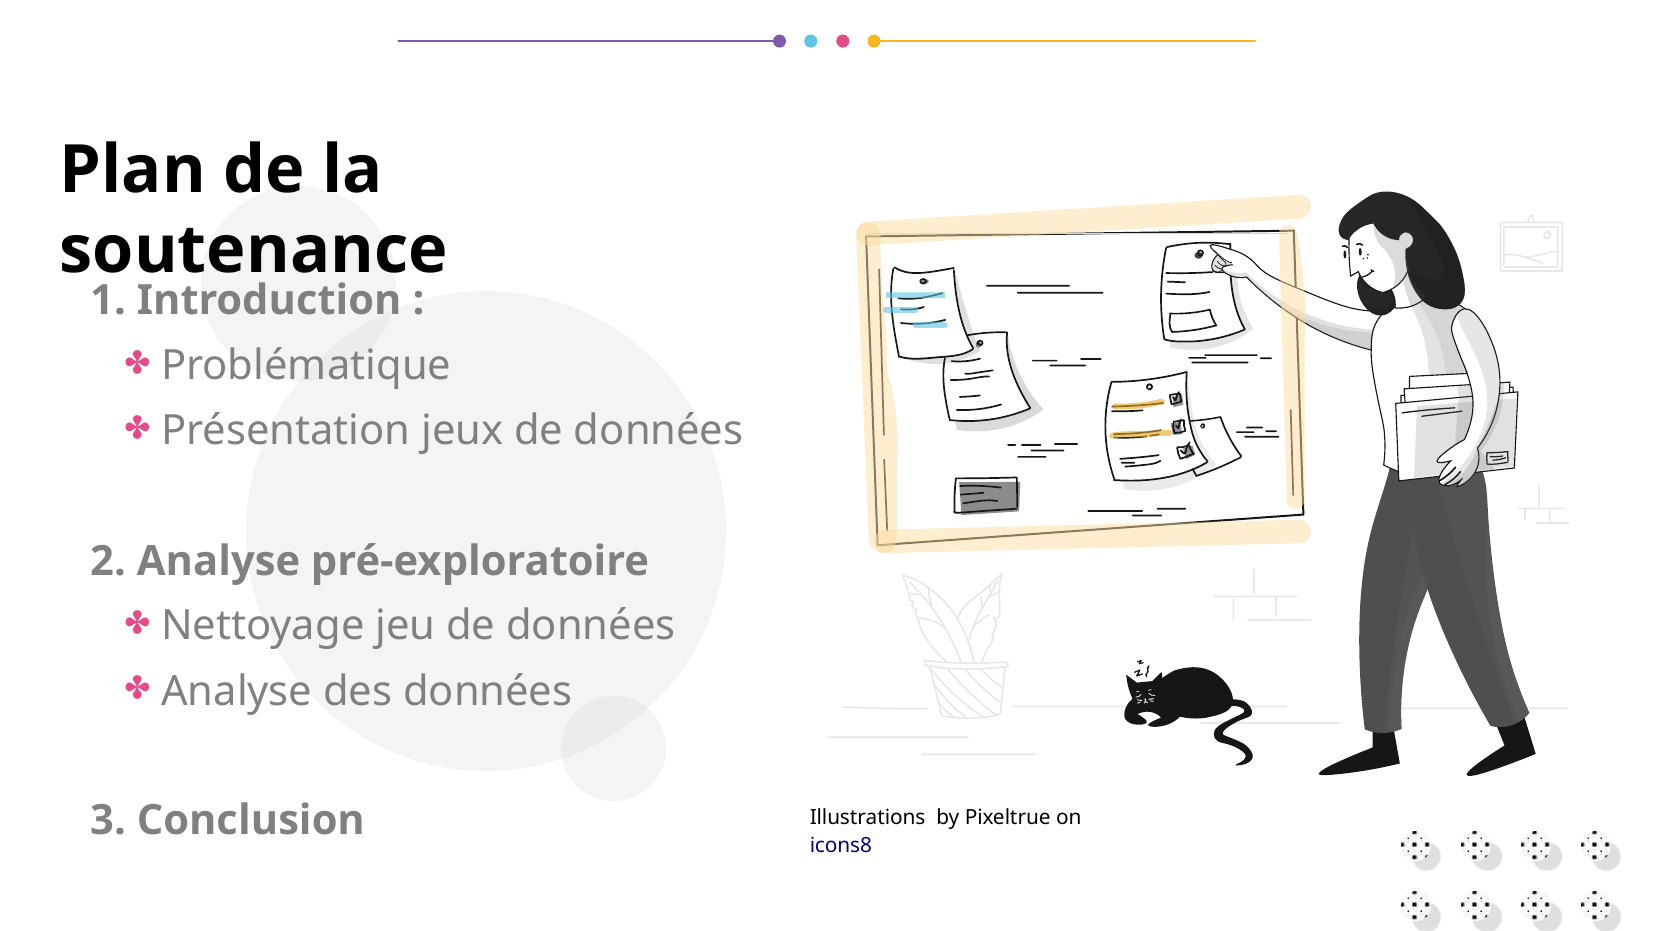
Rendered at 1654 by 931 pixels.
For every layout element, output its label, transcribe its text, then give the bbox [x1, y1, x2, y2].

text_box [804, 34, 818, 48]
picture [1400, 891, 1432, 922]
picture [1581, 830, 1612, 862]
picture [1520, 831, 1552, 862]
text_box Introduction : Problématique Présentation jeux de données Analyse pré-exploratoire Nettoyage jeu de données Analyse des données Conclusion [75, 265, 1005, 680]
picture [1580, 890, 1612, 922]
text_box [867, 34, 881, 48]
text_box [772, 34, 787, 48]
picture [1400, 830, 1432, 862]
picture [1520, 890, 1552, 922]
picture [1460, 830, 1492, 862]
picture [1461, 890, 1492, 922]
text_box Plan de la soutenance [45, 118, 798, 266]
text_box Introduction : Problématique Présentation jeux de données Analyse pré-exploratoire Nettoyage jeu de données Analyse des données Conclusion [882, 265, 1005, 529]
text_box [836, 34, 850, 48]
